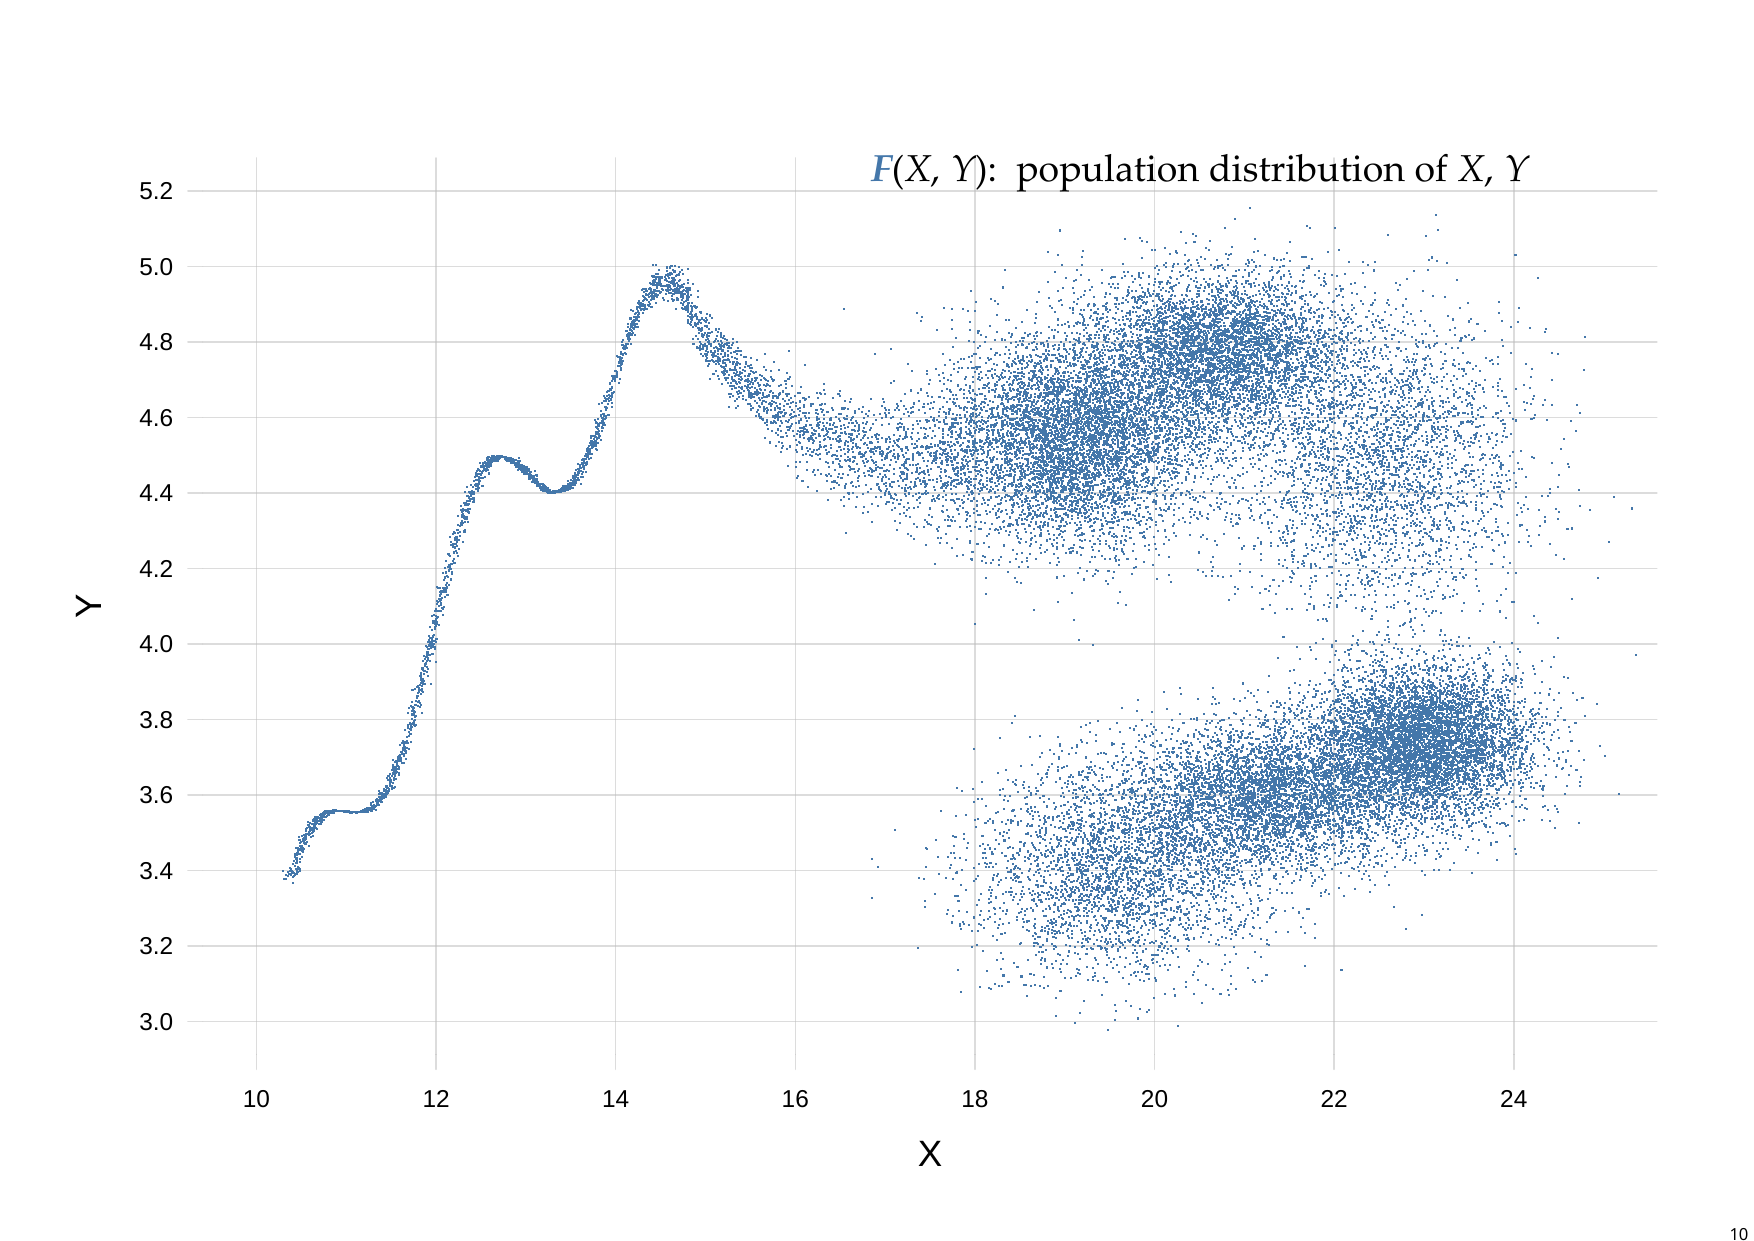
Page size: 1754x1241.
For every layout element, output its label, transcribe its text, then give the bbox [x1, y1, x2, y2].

text_box F(X, Y): population distribution of X, Y [856, 146, 1624, 216]
picture [38, 4, 1751, 1216]
